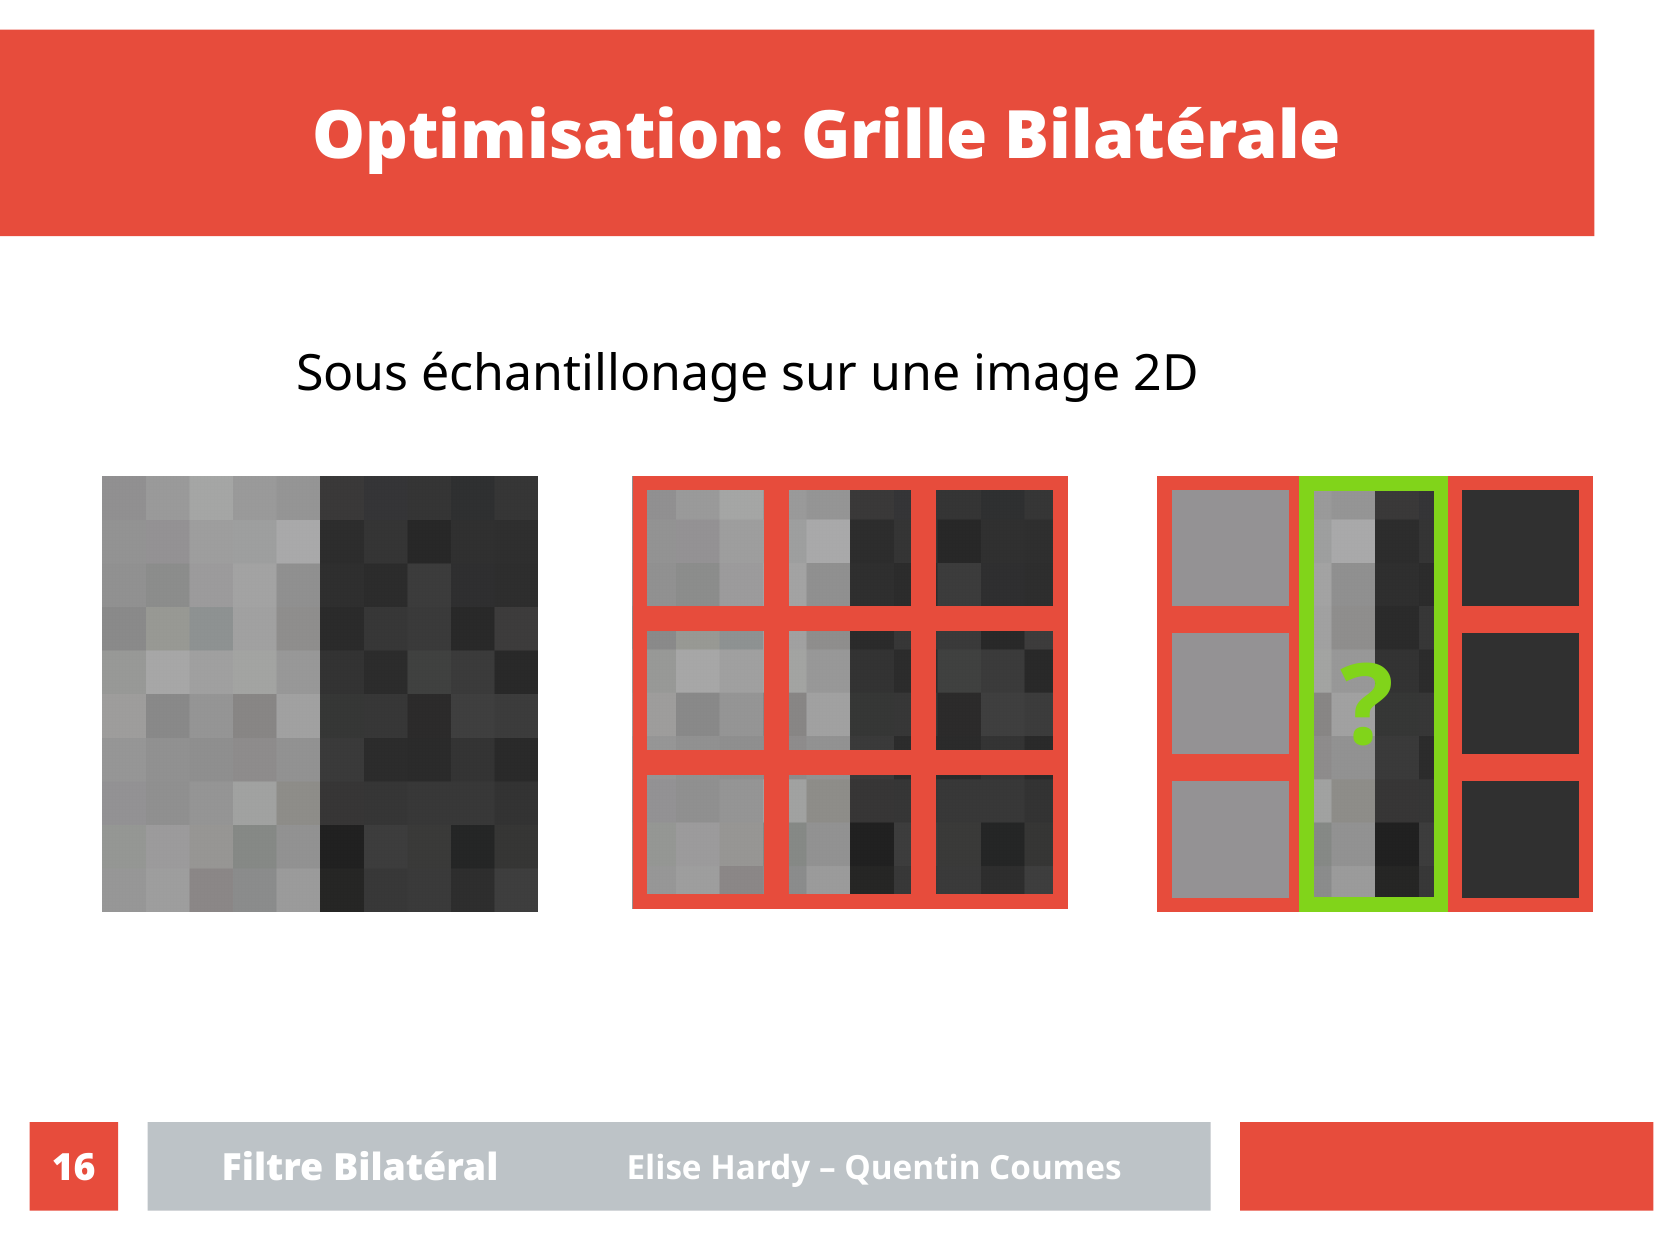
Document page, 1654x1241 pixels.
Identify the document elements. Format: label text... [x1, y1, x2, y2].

title Optimisation: Grille Bilatérale [59, 59, 1595, 207]
text_box [633, 476, 1068, 909]
picture [936, 775, 1053, 894]
picture [647, 631, 764, 750]
picture [936, 490, 1053, 606]
picture [102, 476, 538, 912]
text_box Sous échantillonage sur une image 2D [281, 329, 1422, 403]
picture [789, 490, 911, 606]
text_box [1157, 476, 1593, 912]
picture [647, 490, 764, 606]
picture [1314, 491, 1434, 897]
picture [789, 631, 911, 750]
picture [789, 775, 911, 894]
picture [647, 775, 764, 894]
text_box ? [1325, 617, 1431, 764]
picture [936, 631, 1053, 750]
